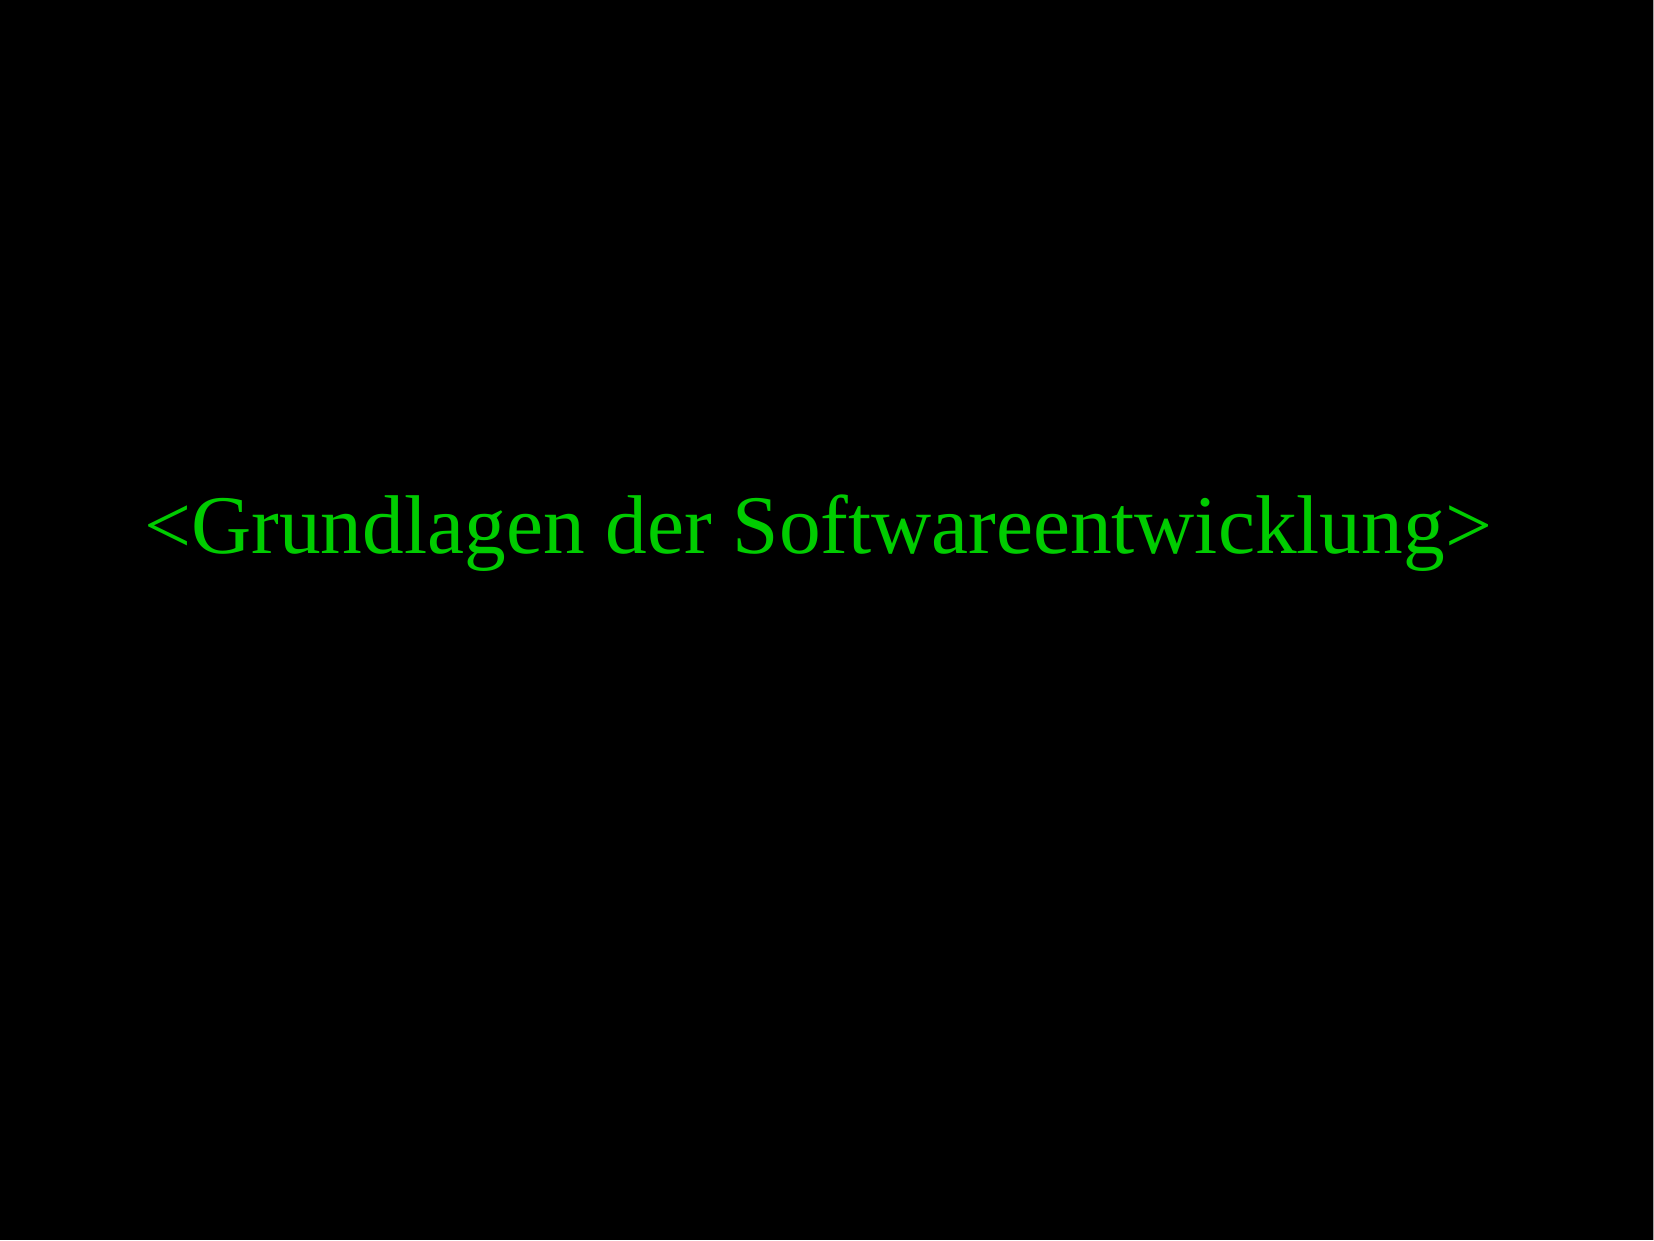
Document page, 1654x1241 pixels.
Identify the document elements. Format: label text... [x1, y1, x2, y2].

text_box <Grundlagen der Softwareentwicklung> [129, 472, 1548, 857]
